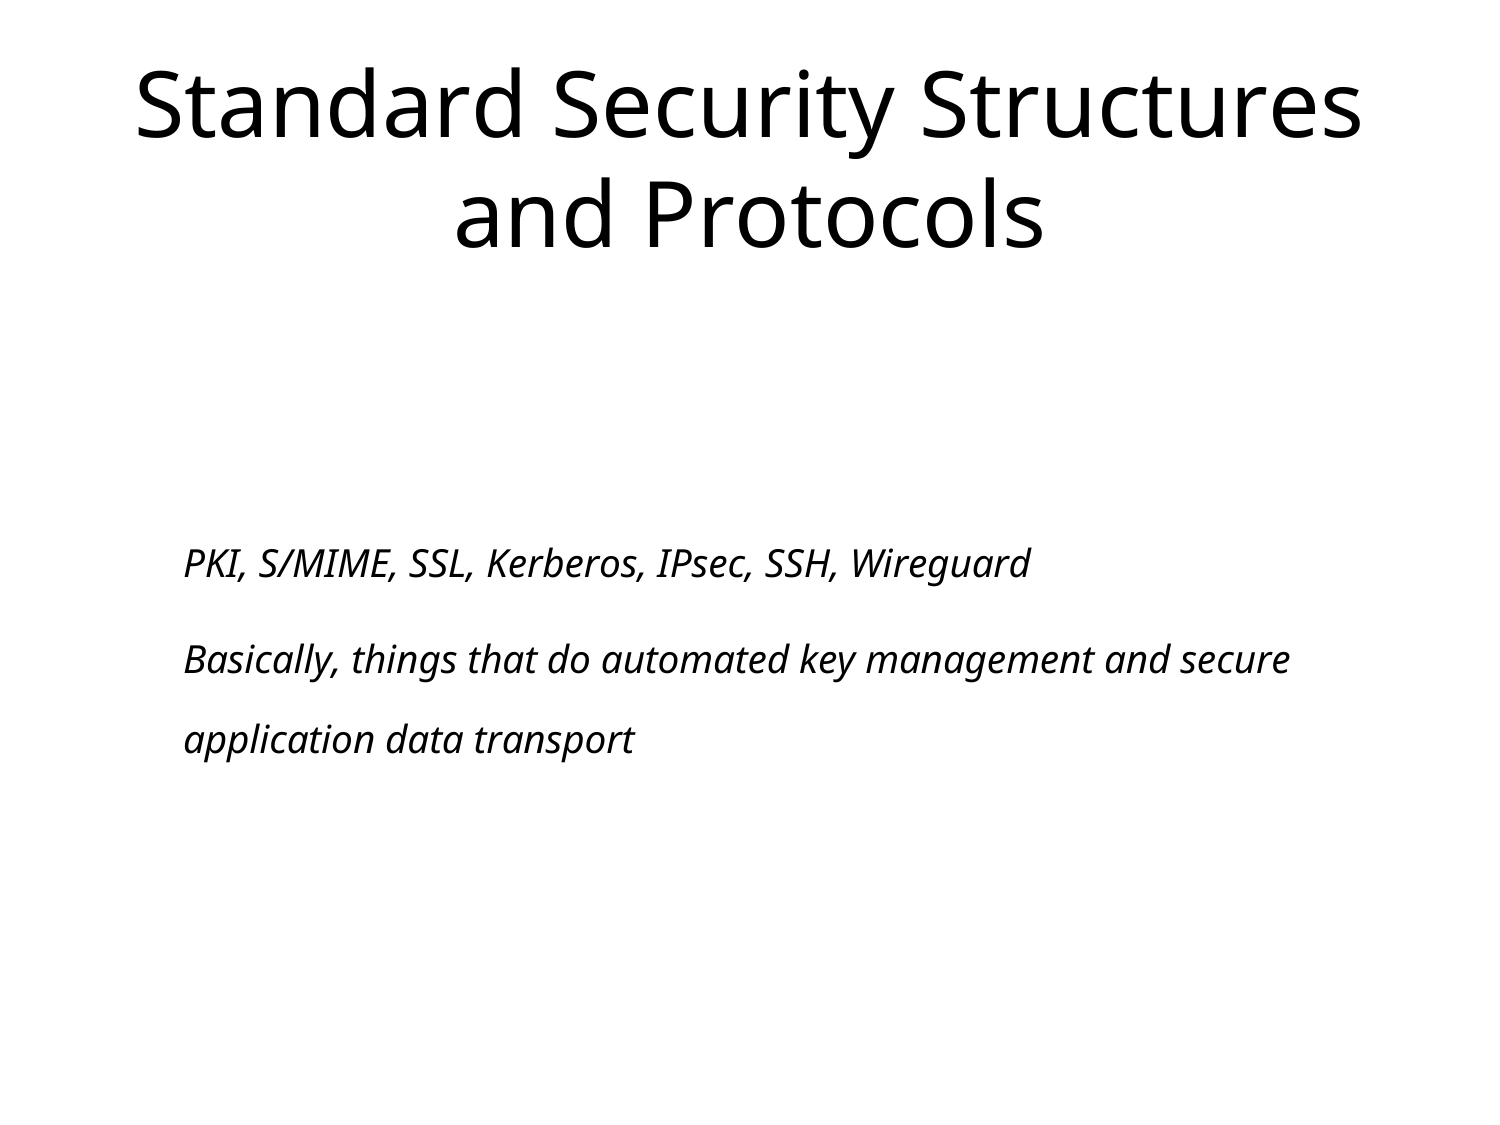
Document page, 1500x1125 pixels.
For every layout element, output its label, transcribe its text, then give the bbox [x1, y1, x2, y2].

text_box Standard Security Structures and Protocols [112, 38, 1388, 275]
text_box PKI, S/MIME, SSL, Kerberos, IPsec, SSH, Wireguard Basically, things that do automated key management and secure application data transport [168, 502, 1331, 871]
